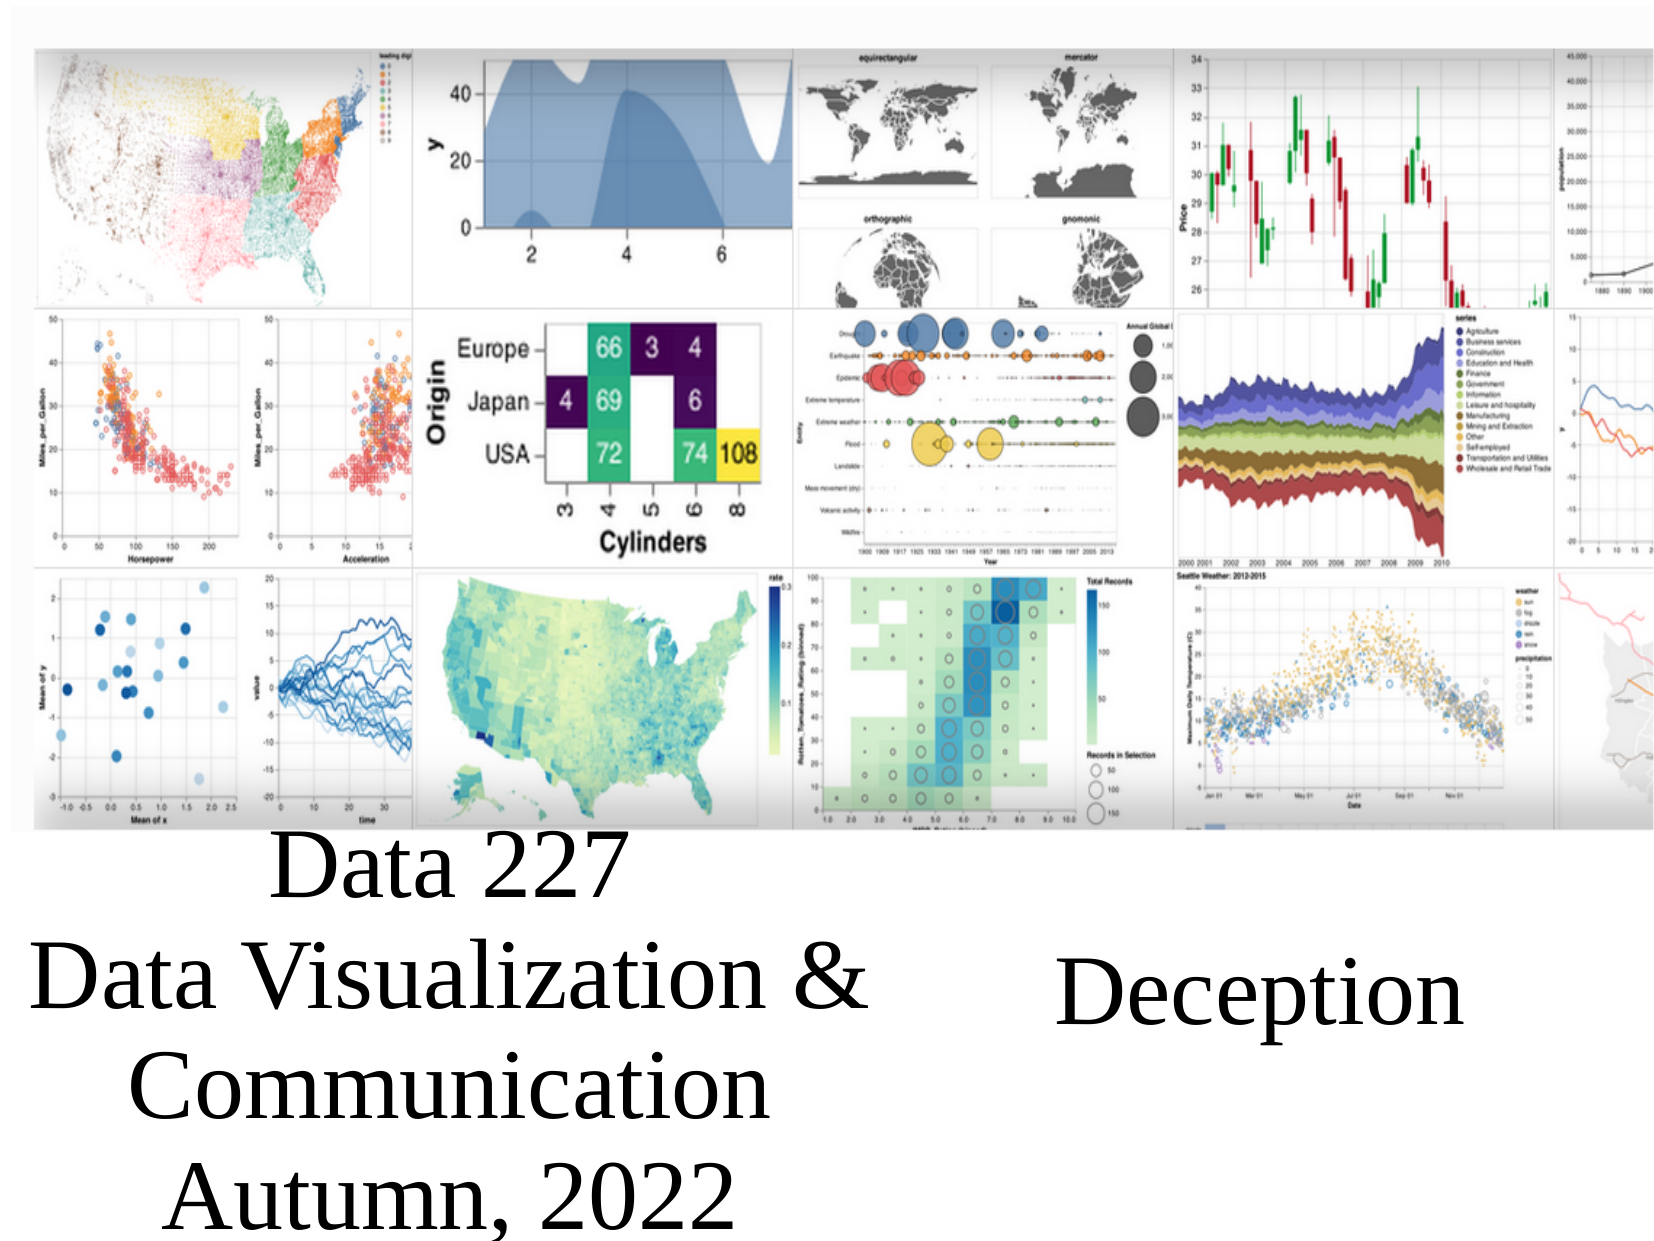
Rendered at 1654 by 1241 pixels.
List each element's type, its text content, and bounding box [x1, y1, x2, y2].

text_box Data 227 Data Visualization & Communication Autumn, 2022 [0, 664, 931, 1241]
text_box Deception [945, 870, 1576, 1186]
picture [11, 6, 1654, 832]
